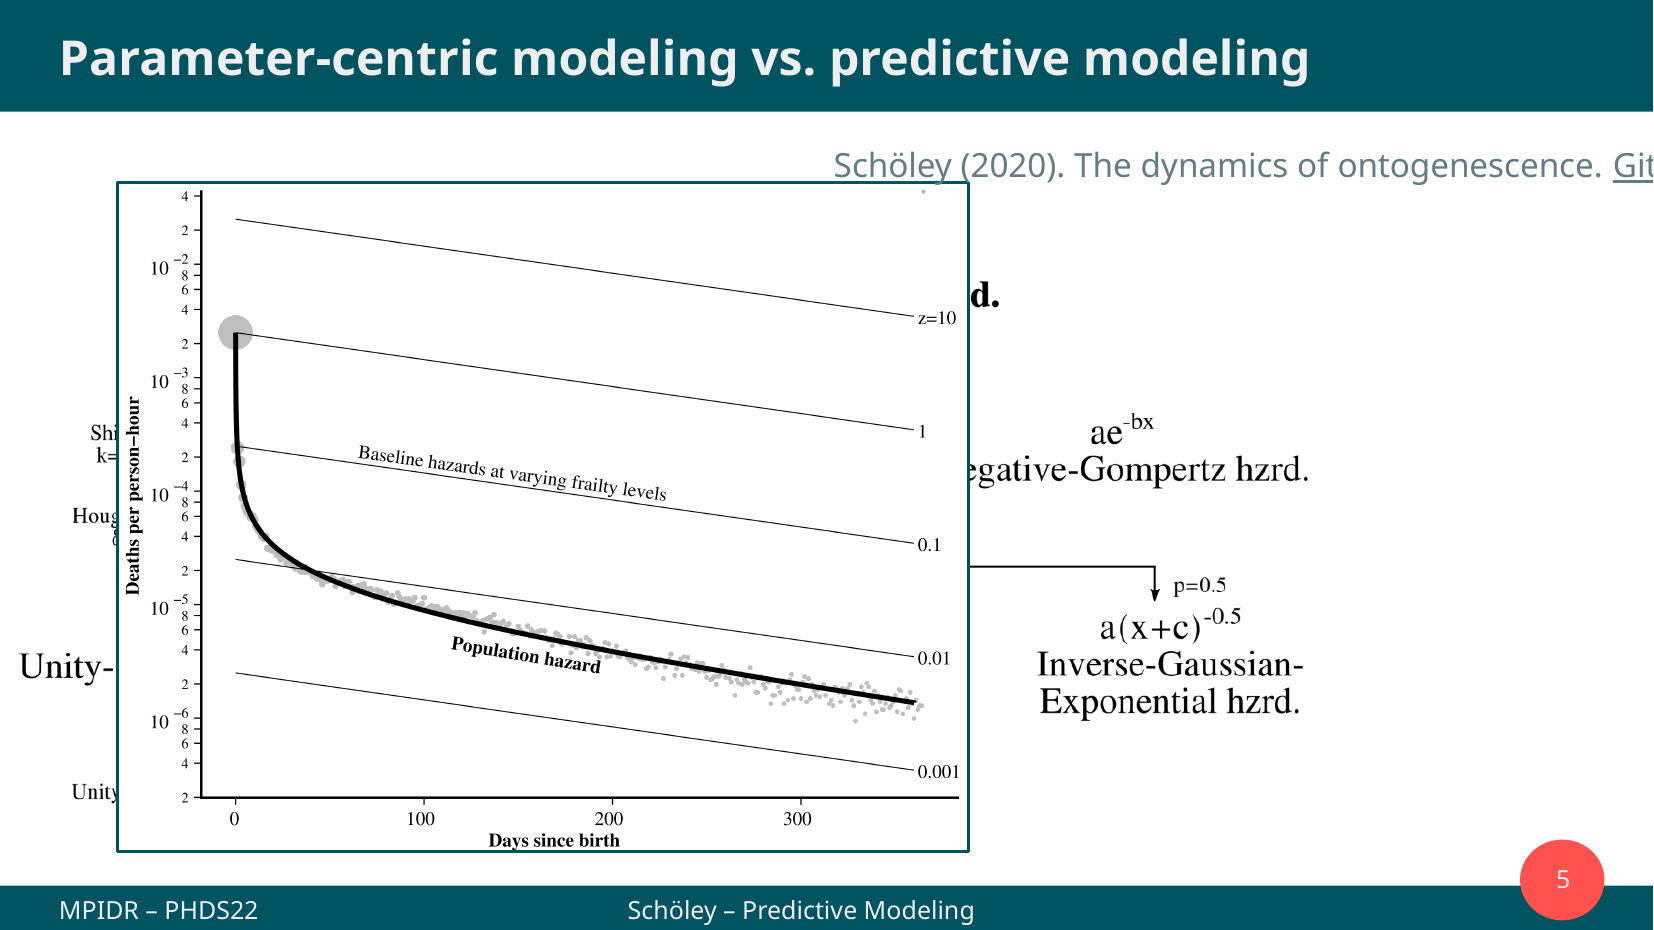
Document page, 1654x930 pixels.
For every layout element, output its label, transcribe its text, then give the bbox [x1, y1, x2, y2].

text_box Schöley (2020). The dynamics of ontogenescence. Github link. [818, 134, 1653, 189]
picture [12, 215, 1316, 862]
picture [118, 183, 967, 850]
title Parameter-centric modeling vs. predictive modeling [58, 0, 1594, 117]
